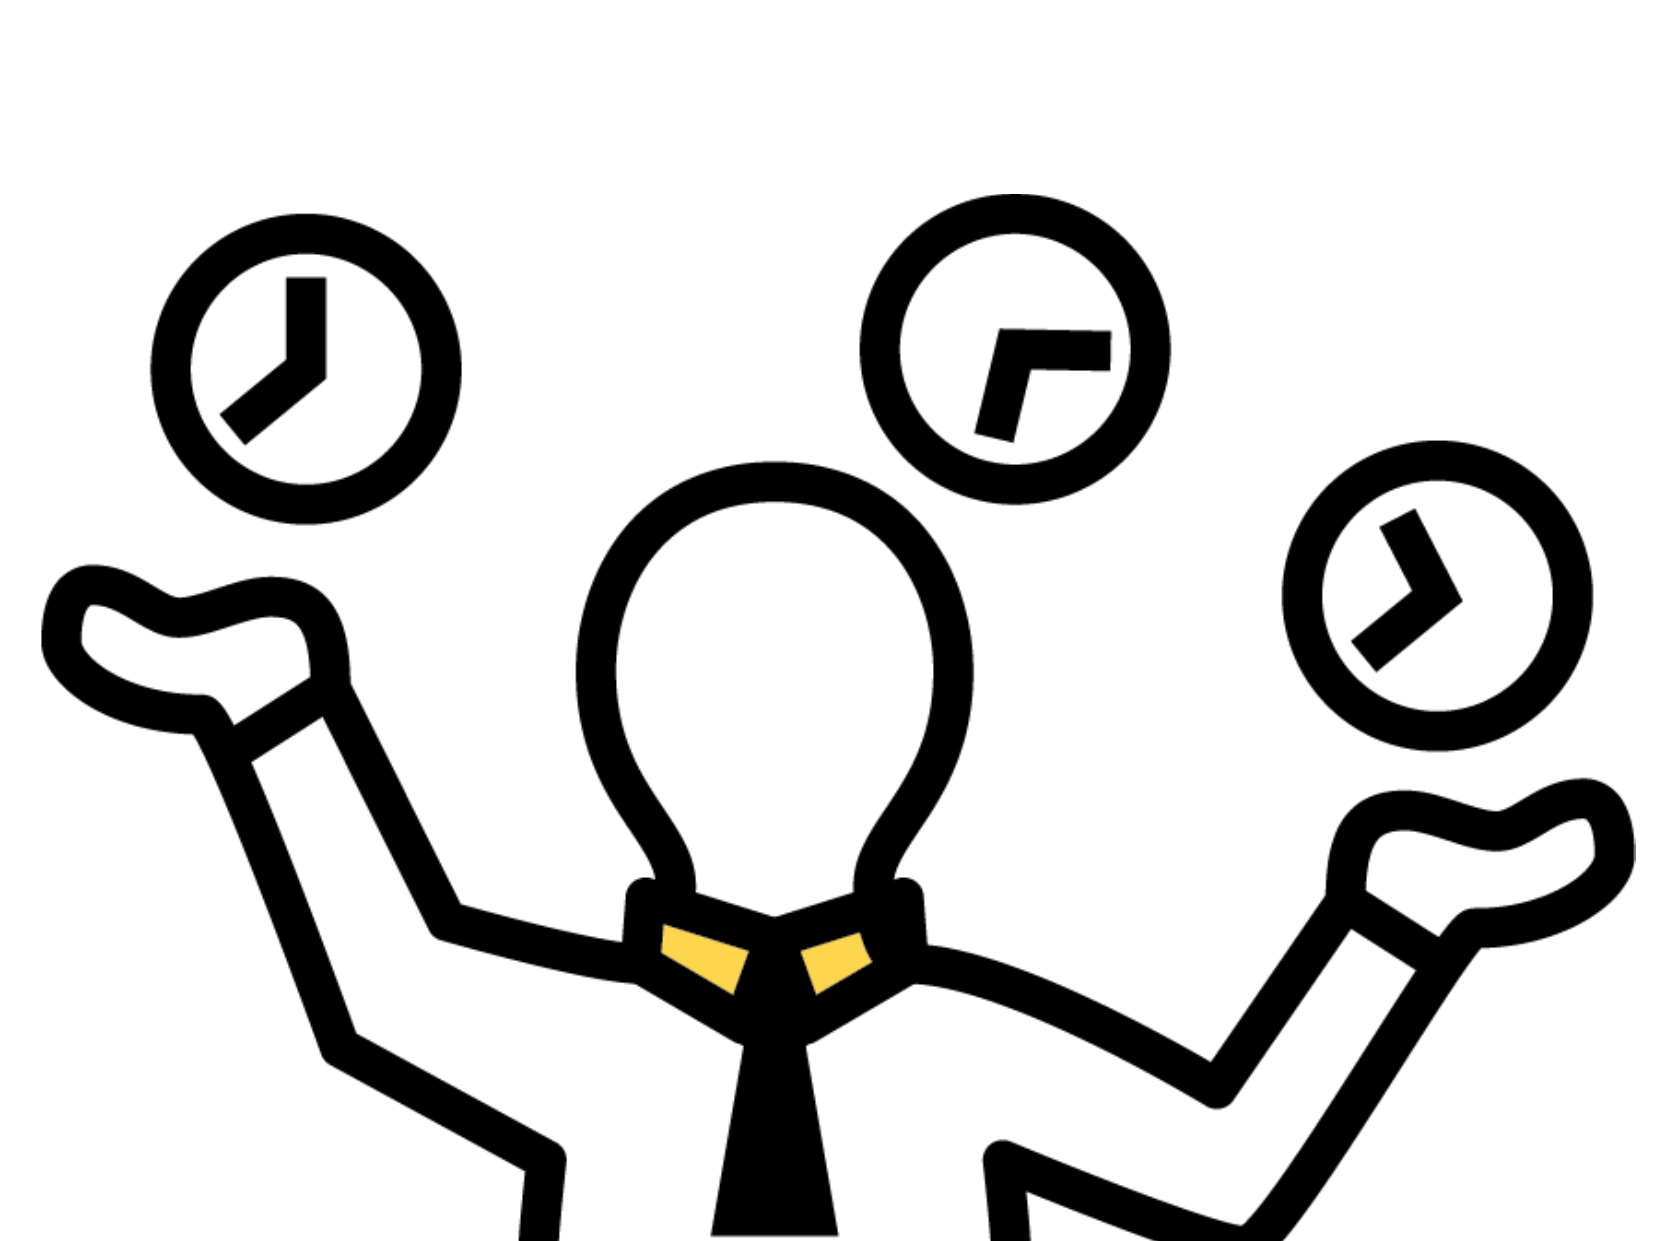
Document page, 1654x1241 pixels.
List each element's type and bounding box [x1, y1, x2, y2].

picture [40, 194, 1636, 1241]
